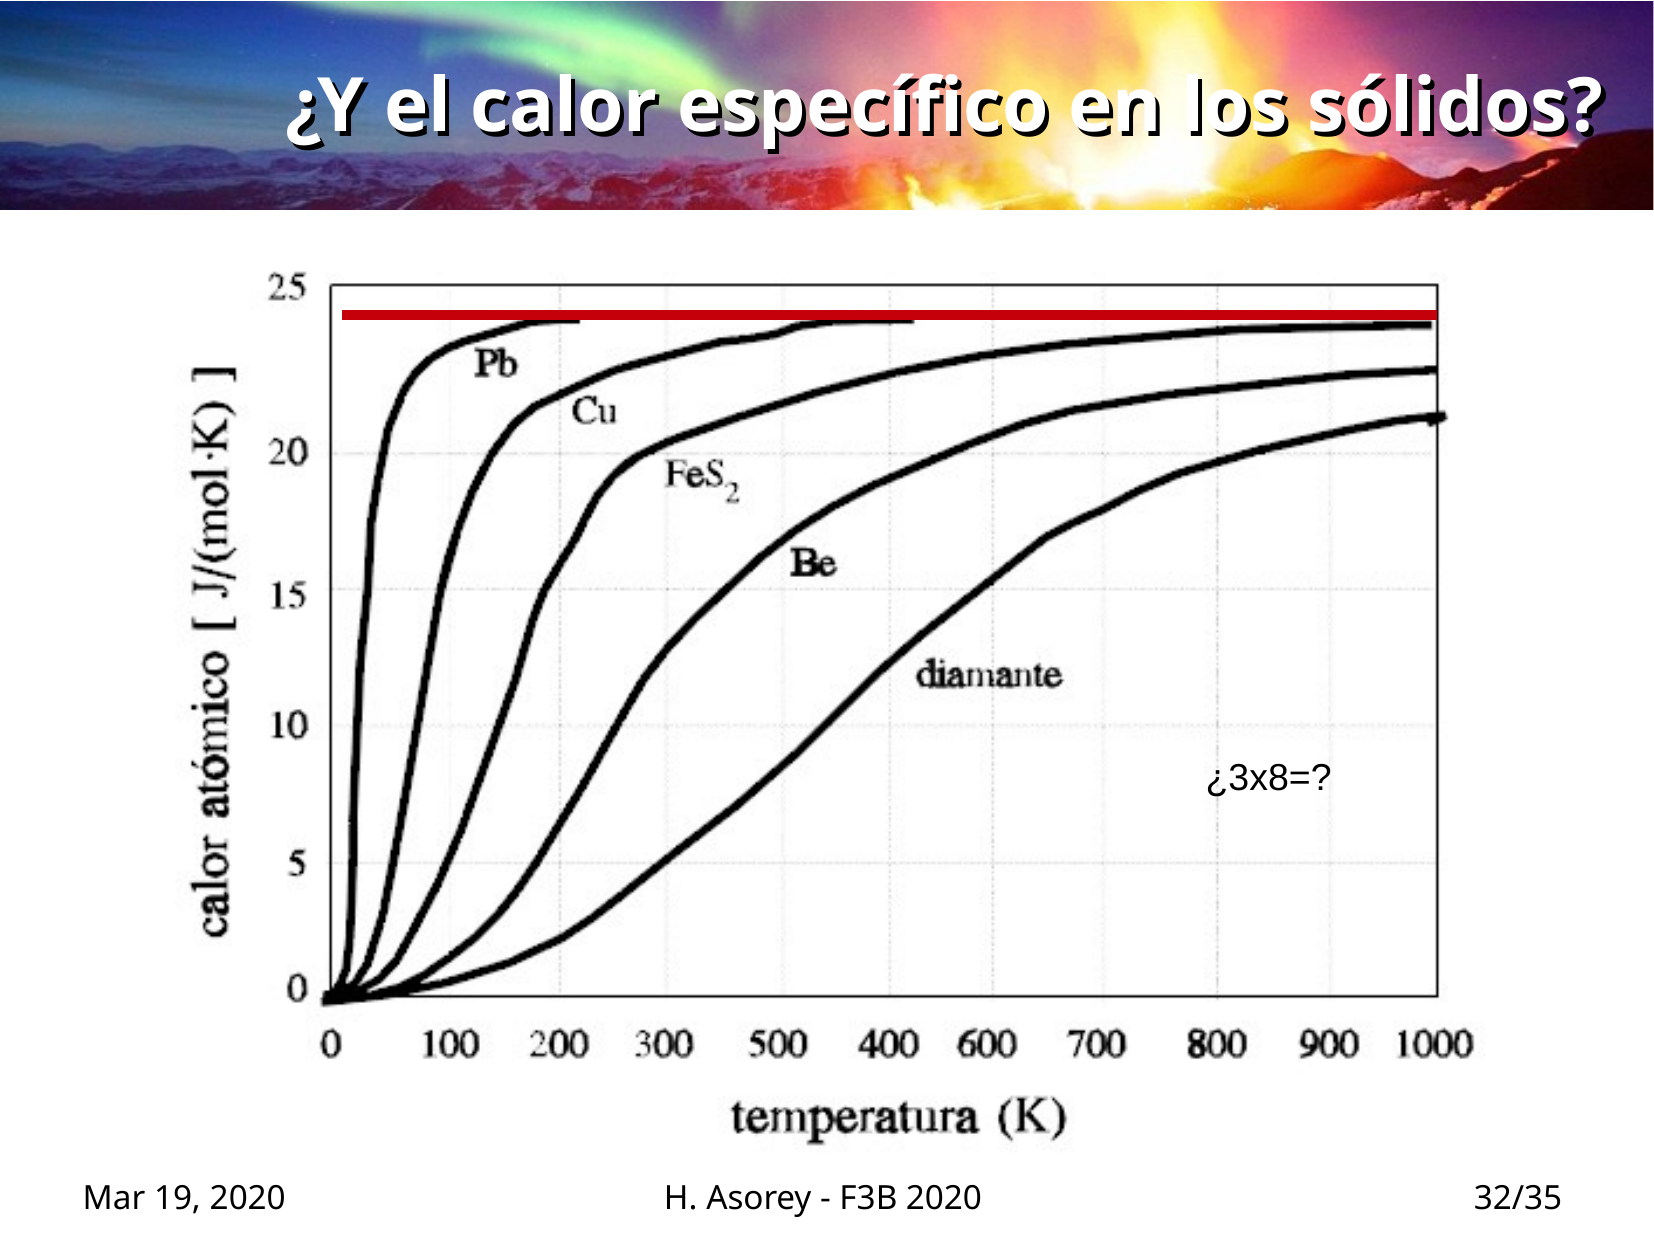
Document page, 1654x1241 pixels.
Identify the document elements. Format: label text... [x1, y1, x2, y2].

picture [157, 254, 1493, 1156]
picture [0, 1, 1654, 210]
title ¿Y el calor específico en los sólidos? [45, 15, 1606, 191]
text_box ¿3x8=? [1190, 749, 1397, 835]
